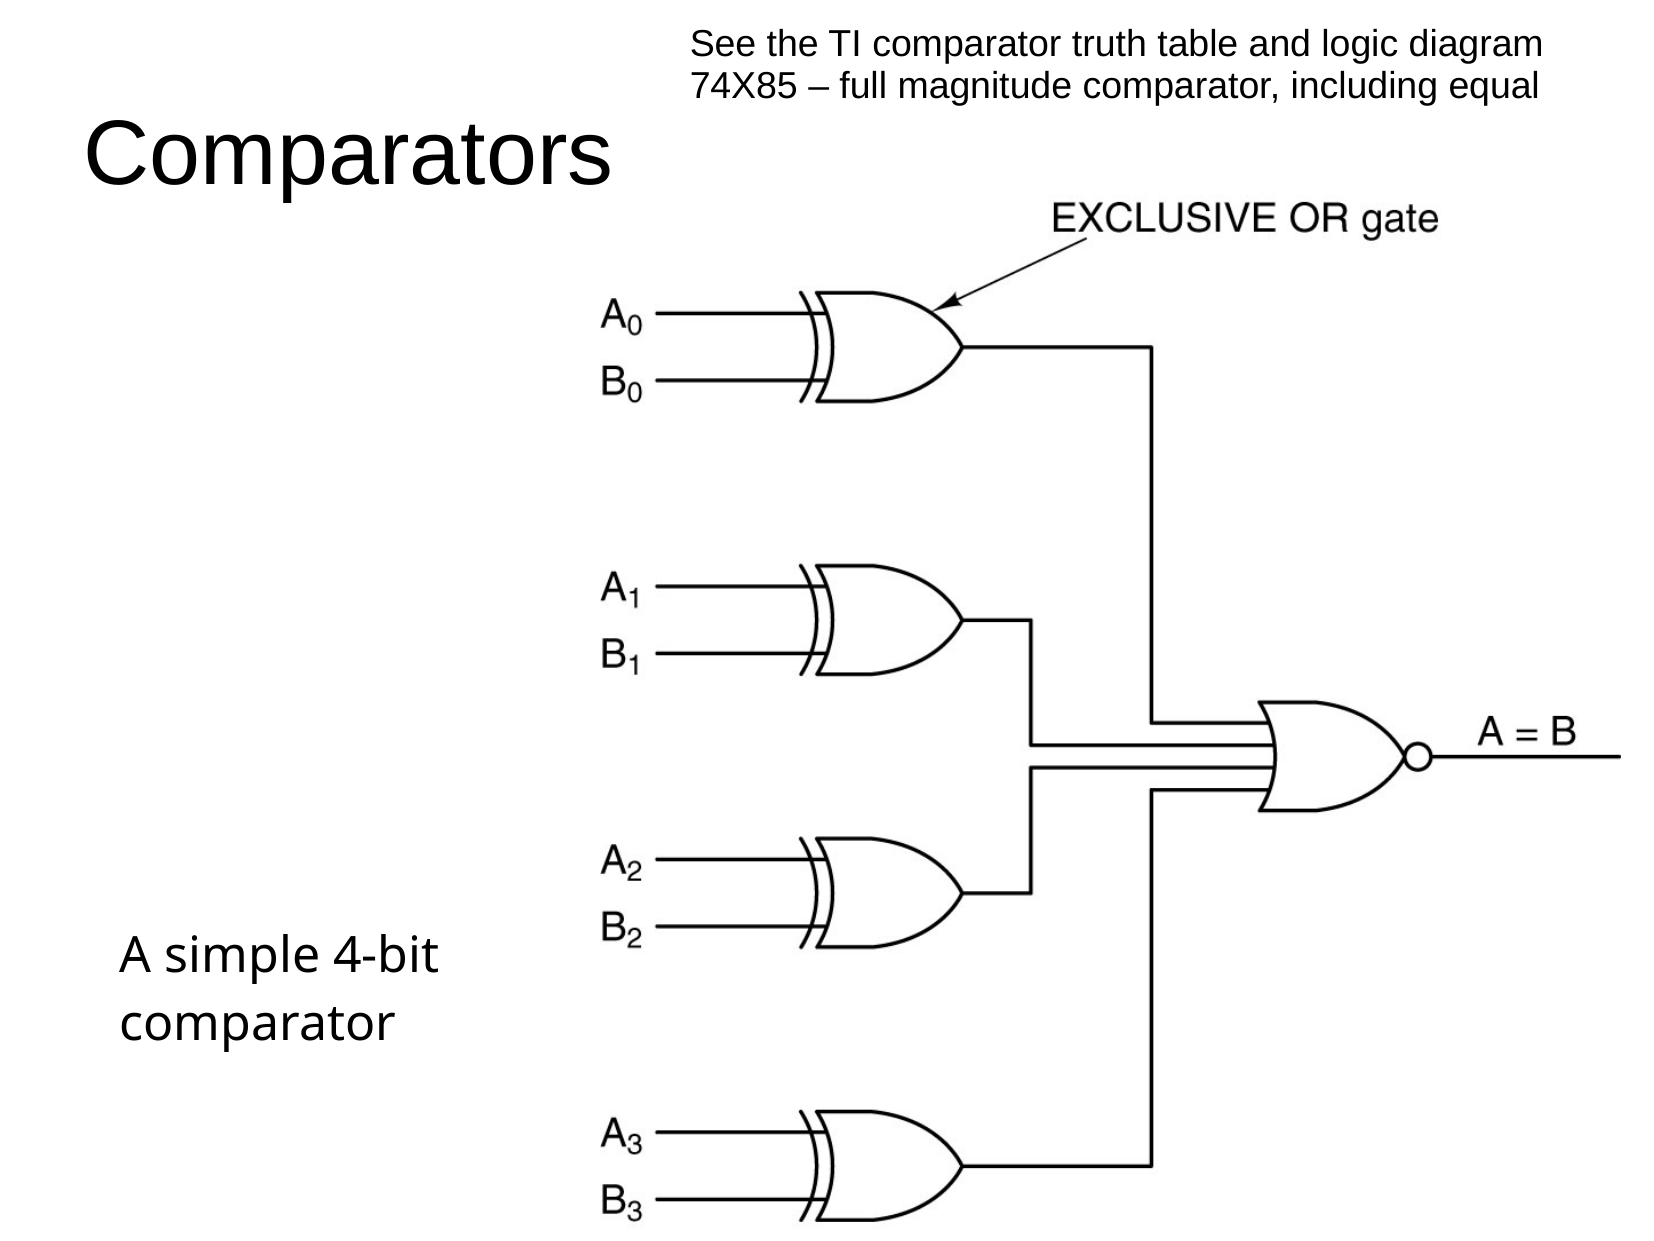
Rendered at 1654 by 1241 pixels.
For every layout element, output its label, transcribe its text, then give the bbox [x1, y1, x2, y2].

title Comparators [82, 49, 616, 257]
text_box A simple 4-bit comparator [105, 911, 556, 1067]
text_box See the TI comparator truth table and logic diagram 74X85 – full magnitude comparator, including equal [675, 15, 1559, 114]
picture [600, 194, 1621, 1231]
